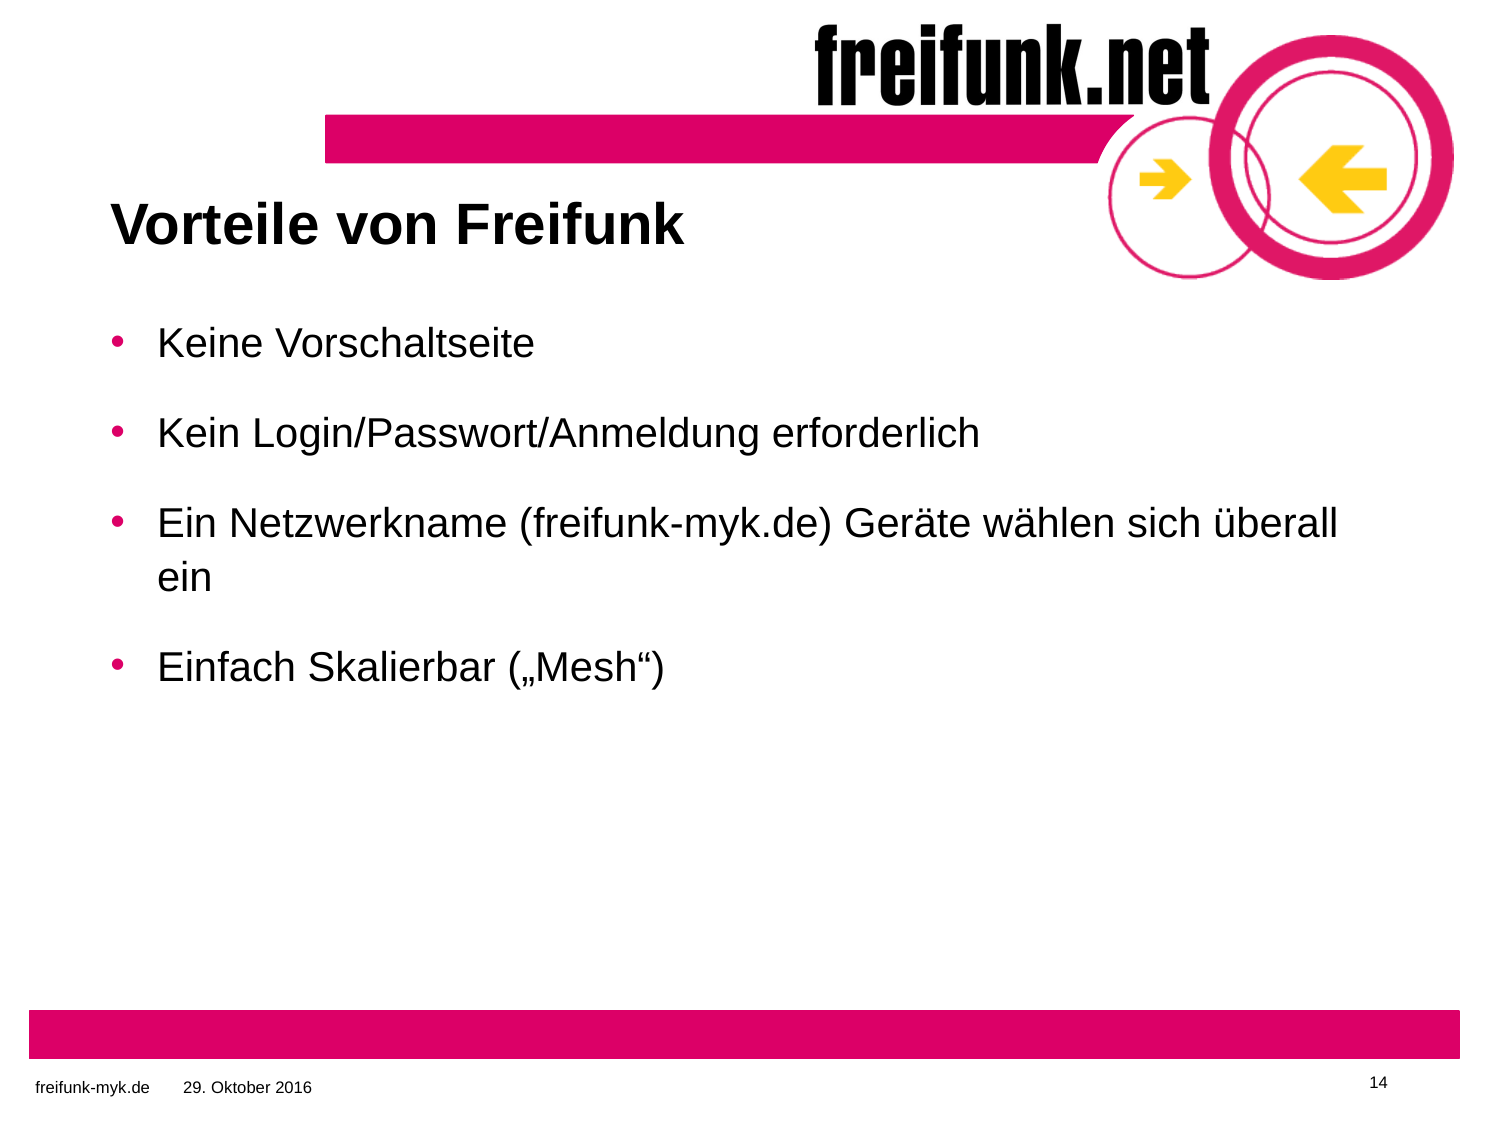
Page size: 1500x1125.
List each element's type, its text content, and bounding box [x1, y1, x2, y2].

title Vorteile von Freifunk [110, 160, 1093, 282]
picture [816, 24, 1454, 280]
list Keine Vorschaltseite Kein Login/Passwort/Anmeldung erforderlich Ein Netzwerkname (freifunk-myk.de) Geräte wählen sich überall ein Einfach Skalierbar („Mesh“) [110, 312, 1392, 1000]
